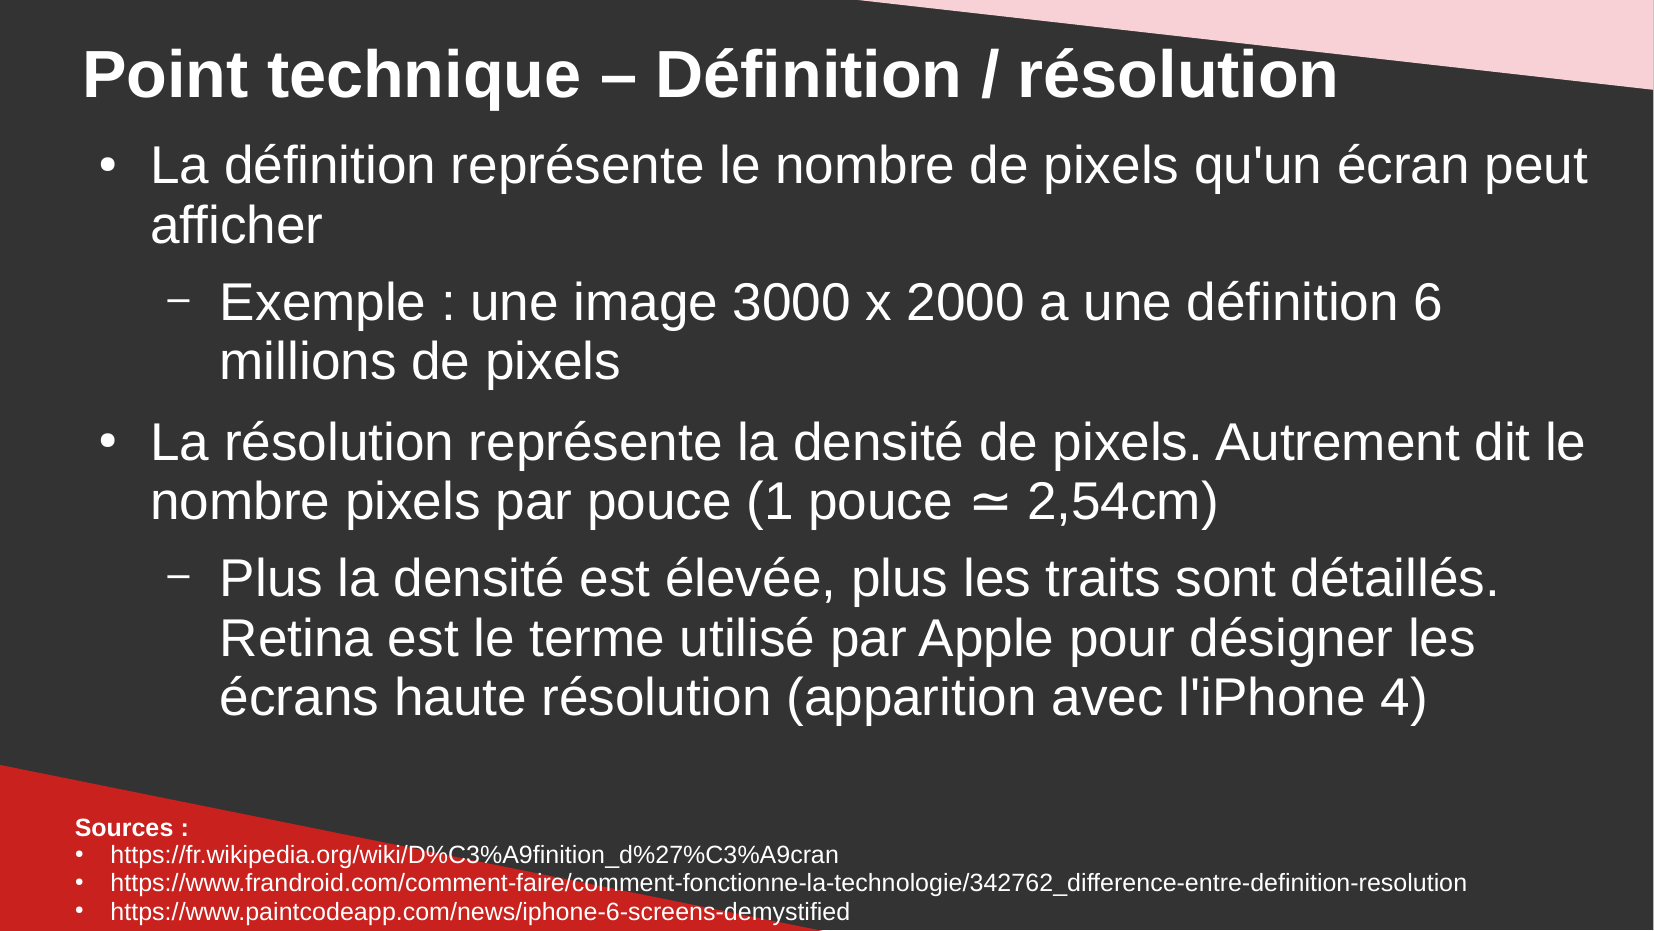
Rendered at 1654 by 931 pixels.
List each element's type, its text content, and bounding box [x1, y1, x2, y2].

text_box [0, 764, 199, 931]
title Point technique – Définition / résolution [82, 37, 1571, 122]
text_box [858, 0, 1654, 90]
text_box Sources : https://fr.wikipedia.org/wiki/D%C3%A9finition_d%27%C3%A9cran https://www.frandroid.com/comment-faire/comment-fonctionne-la-technologie/342762_difference-entre-definition-resolution https://www.paintcodeapp.com/news/iphone-6-screens-demystified [60, 805, 1546, 931]
list La définition représente le nombre de pixels qu'un écran peut afficher Exemple : une image 3000 x 2000 a une définition 6 millions de pixels La résolution représente la densité de pixels. Autrement dit le nombre pixels par pouce (1 pouce ≃ 2,54cm) Plus la densité est élevée, plus les traits sont détaillés. Retina est le terme utilisé par Apple pour désigner les écrans haute résolution (apparition avec l'iPhone 4) [80, 135, 1605, 733]
